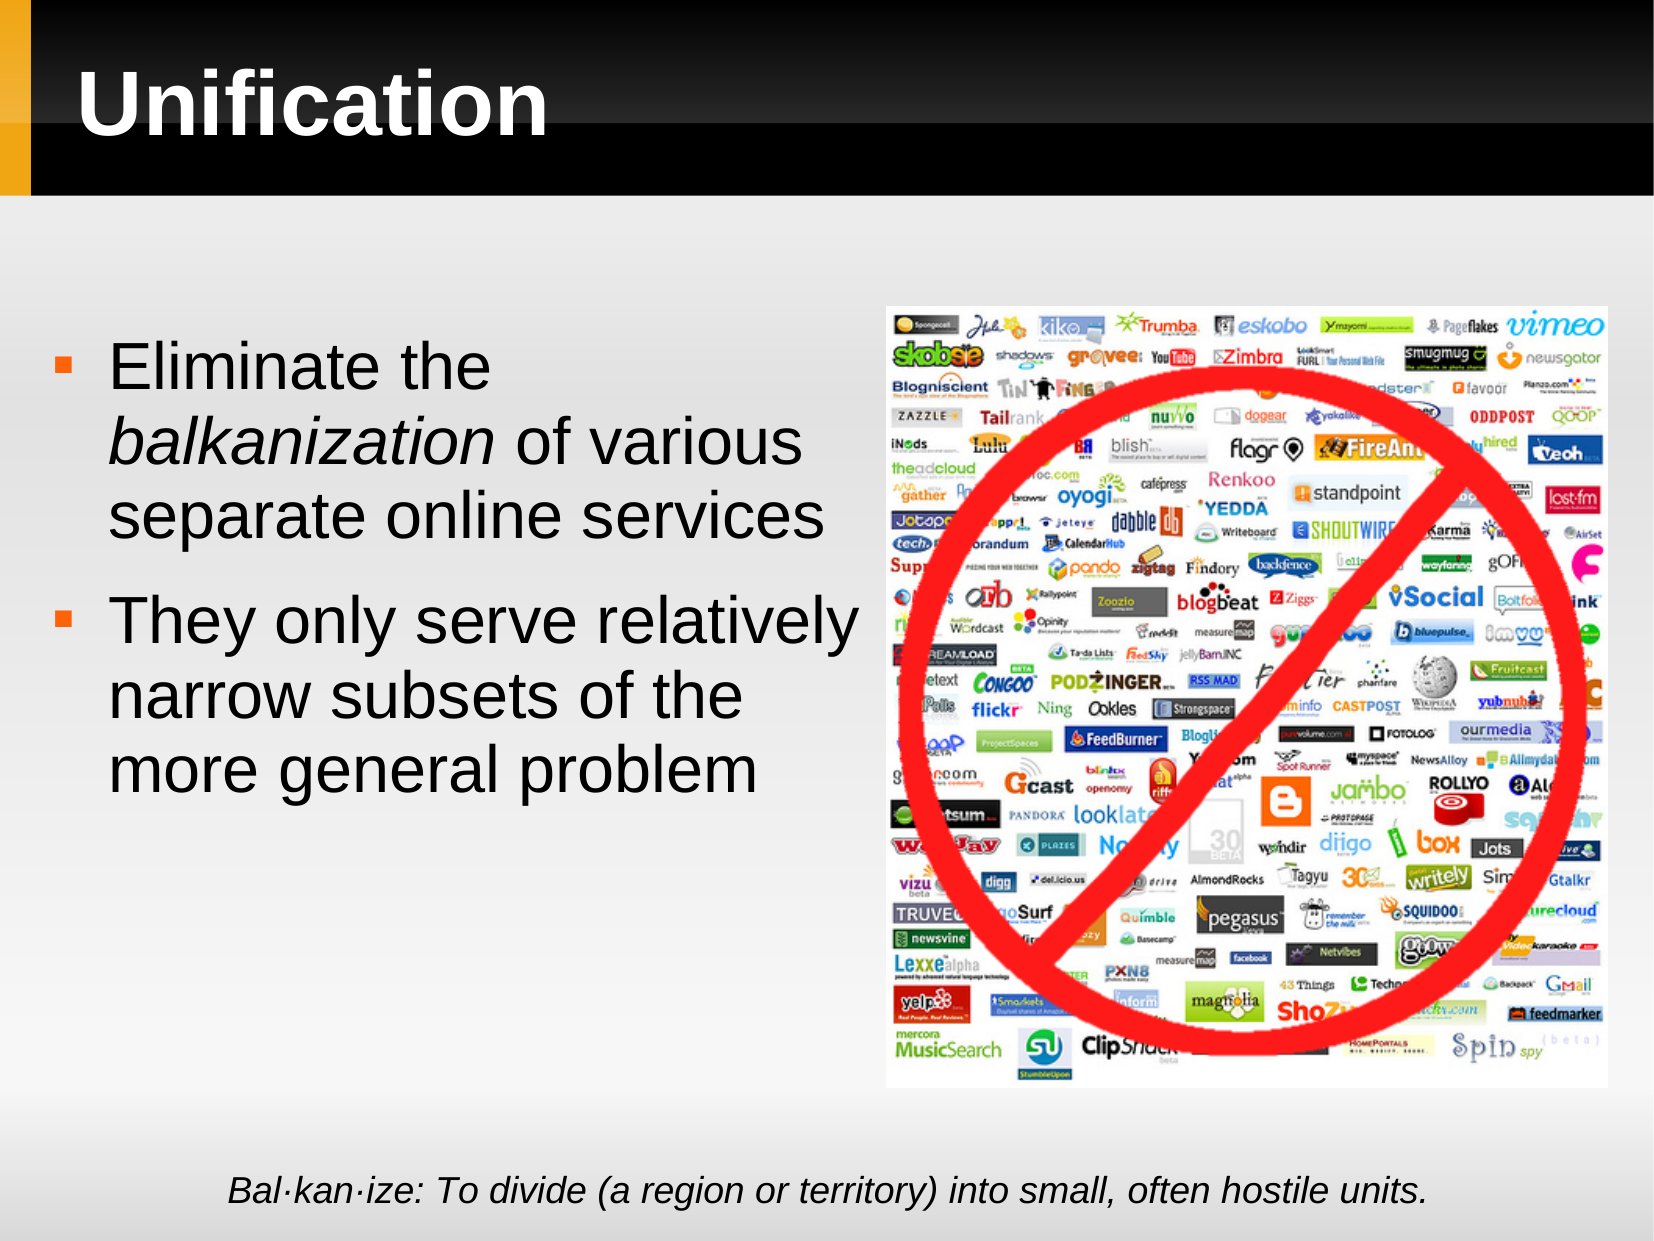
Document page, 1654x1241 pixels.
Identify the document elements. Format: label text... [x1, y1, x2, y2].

picture [0, 0, 1654, 1241]
text_box Bal·kan·ize: To divide (a region or territory) into small, often hostile units. [212, 1162, 1442, 1220]
title Unification [76, 7, 1565, 200]
list Eliminate the balkanization of various separate online services They only serve relatively narrow subsets of the more general problem [37, 328, 863, 1021]
